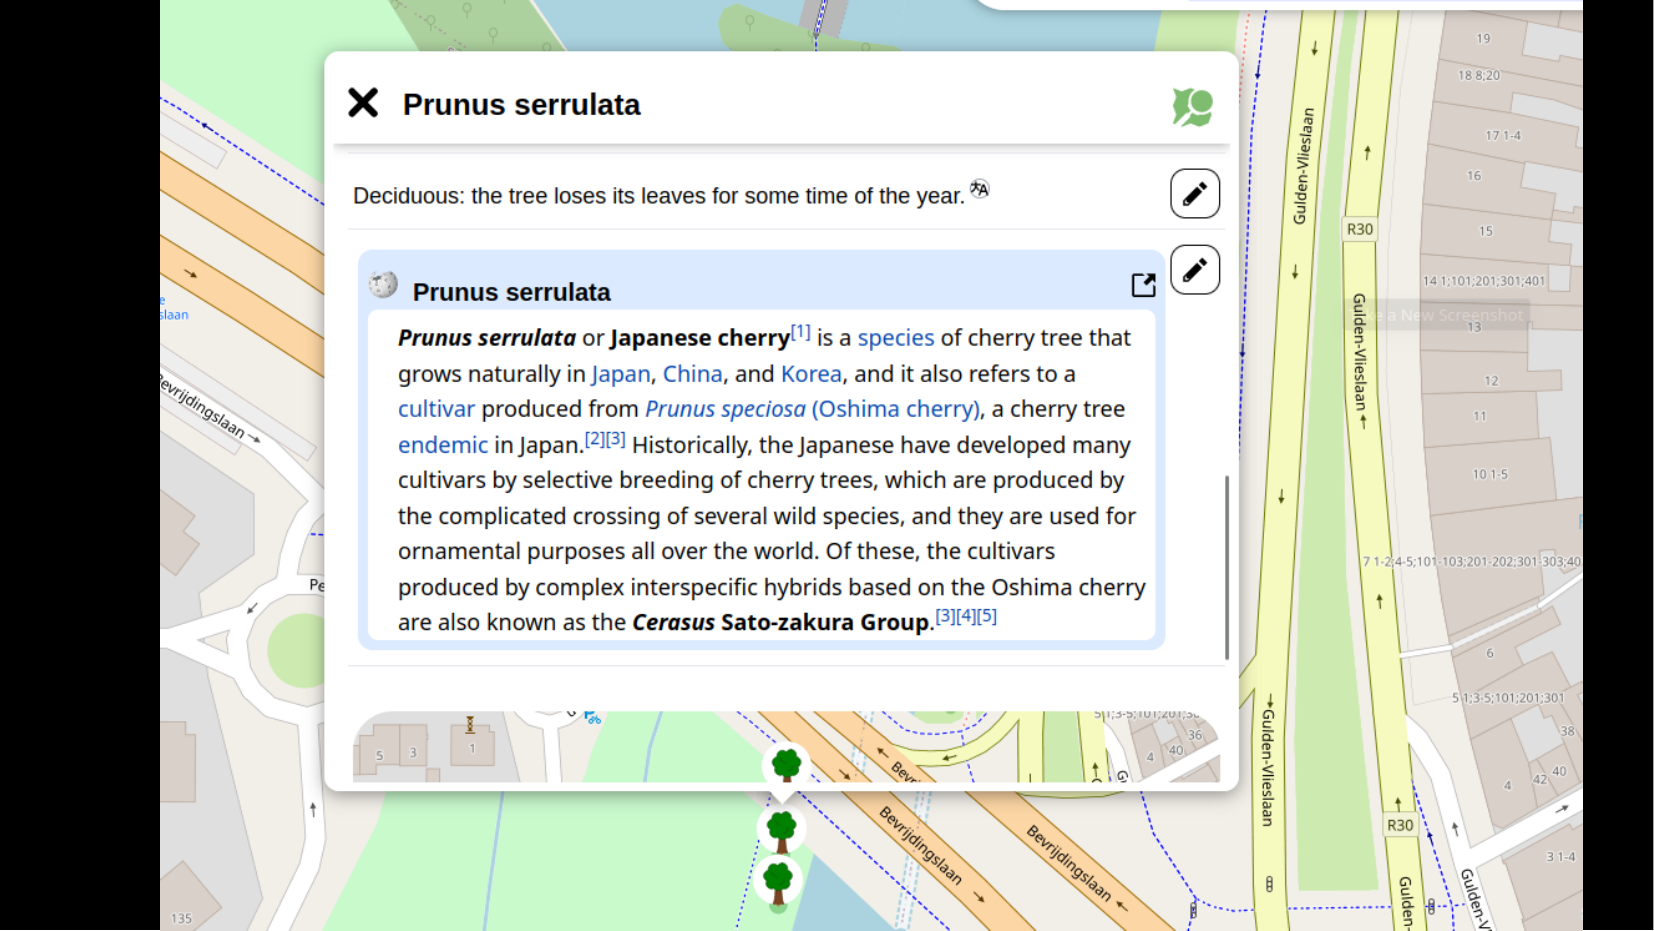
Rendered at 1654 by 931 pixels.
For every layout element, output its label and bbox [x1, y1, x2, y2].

picture [160, 0, 1583, 931]
